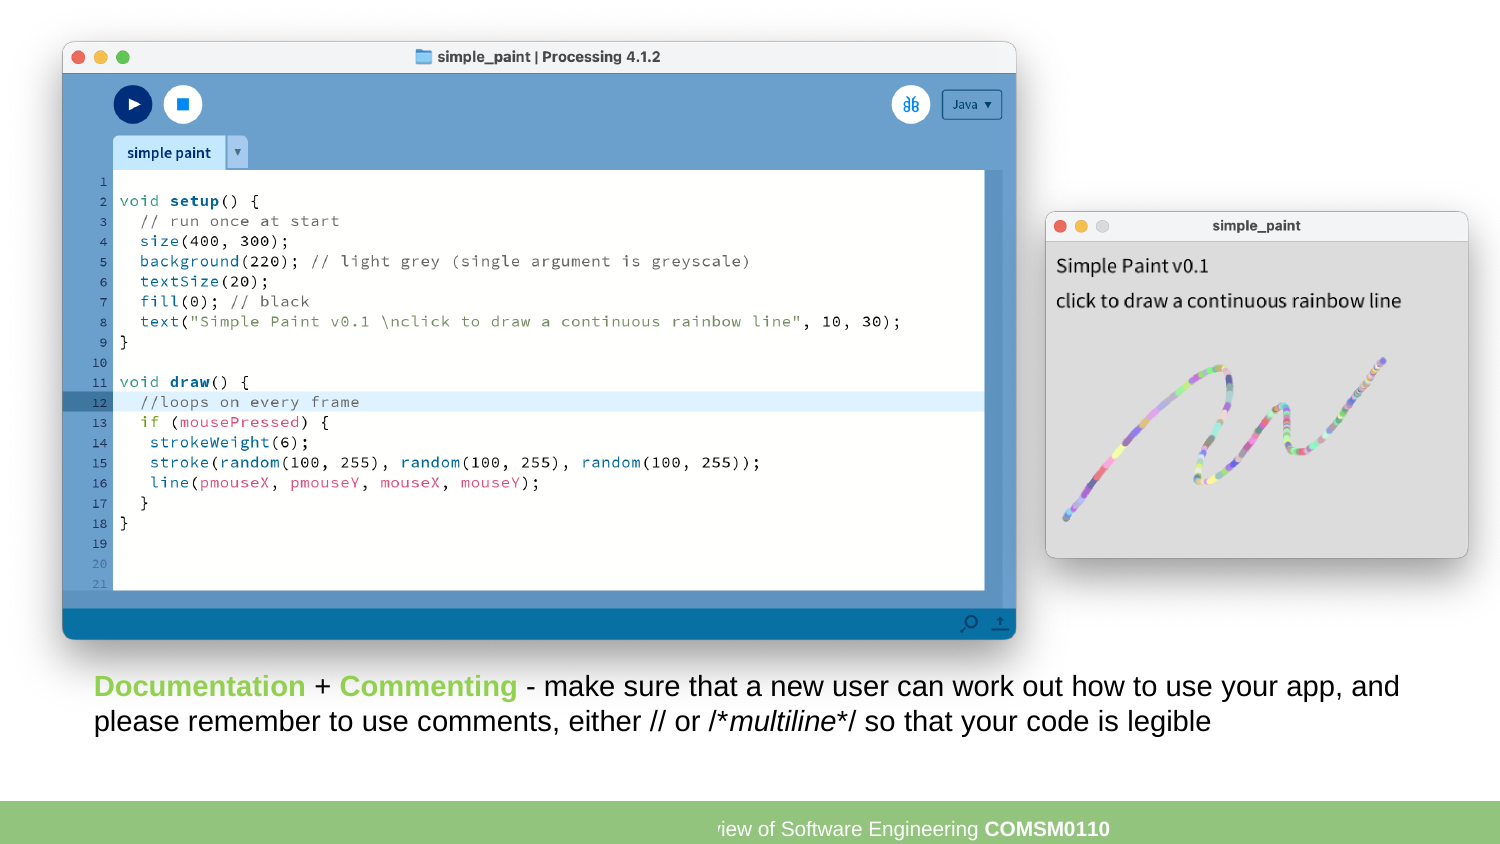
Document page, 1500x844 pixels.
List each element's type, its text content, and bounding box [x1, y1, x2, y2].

text_box Documentation + Commenting - make sure that a new user can work out how to use your app, and please remember to use comments, either // or /*multiline*/ so that your code is legible [78, 659, 1436, 746]
picture [0, 0, 1500, 722]
